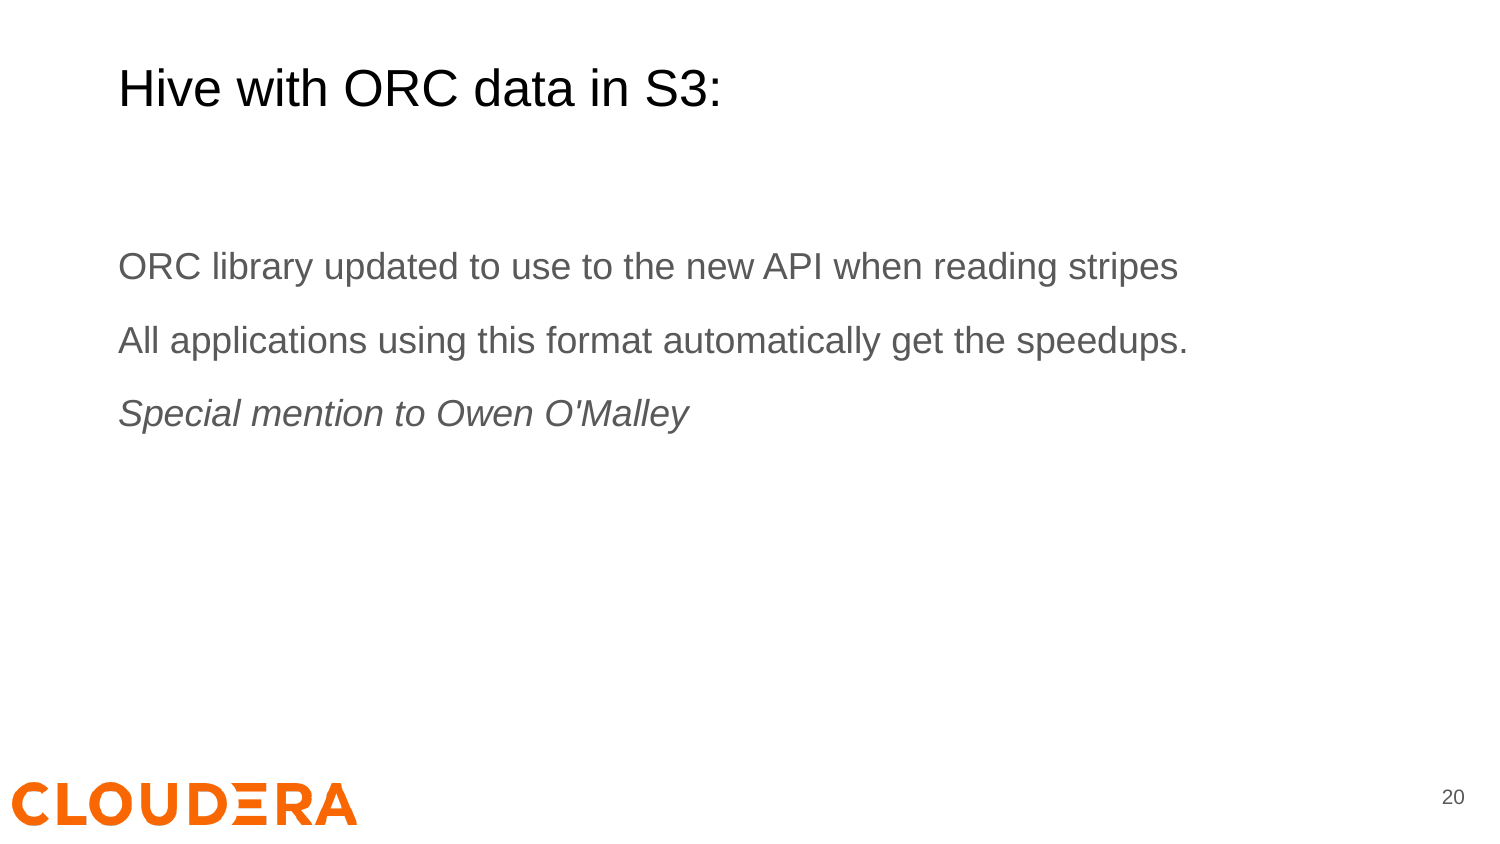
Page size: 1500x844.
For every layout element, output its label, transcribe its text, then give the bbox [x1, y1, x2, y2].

slide_number <number> [1389, 764, 1480, 830]
picture [12, 740, 357, 826]
list ORC library updated to use to the new API when reading stripes All applications using this format automatically get the speedups. Special mention to Owen O'Malley [103, 224, 1397, 760]
title Hive with ORC data in S3: [103, 44, 1397, 208]
